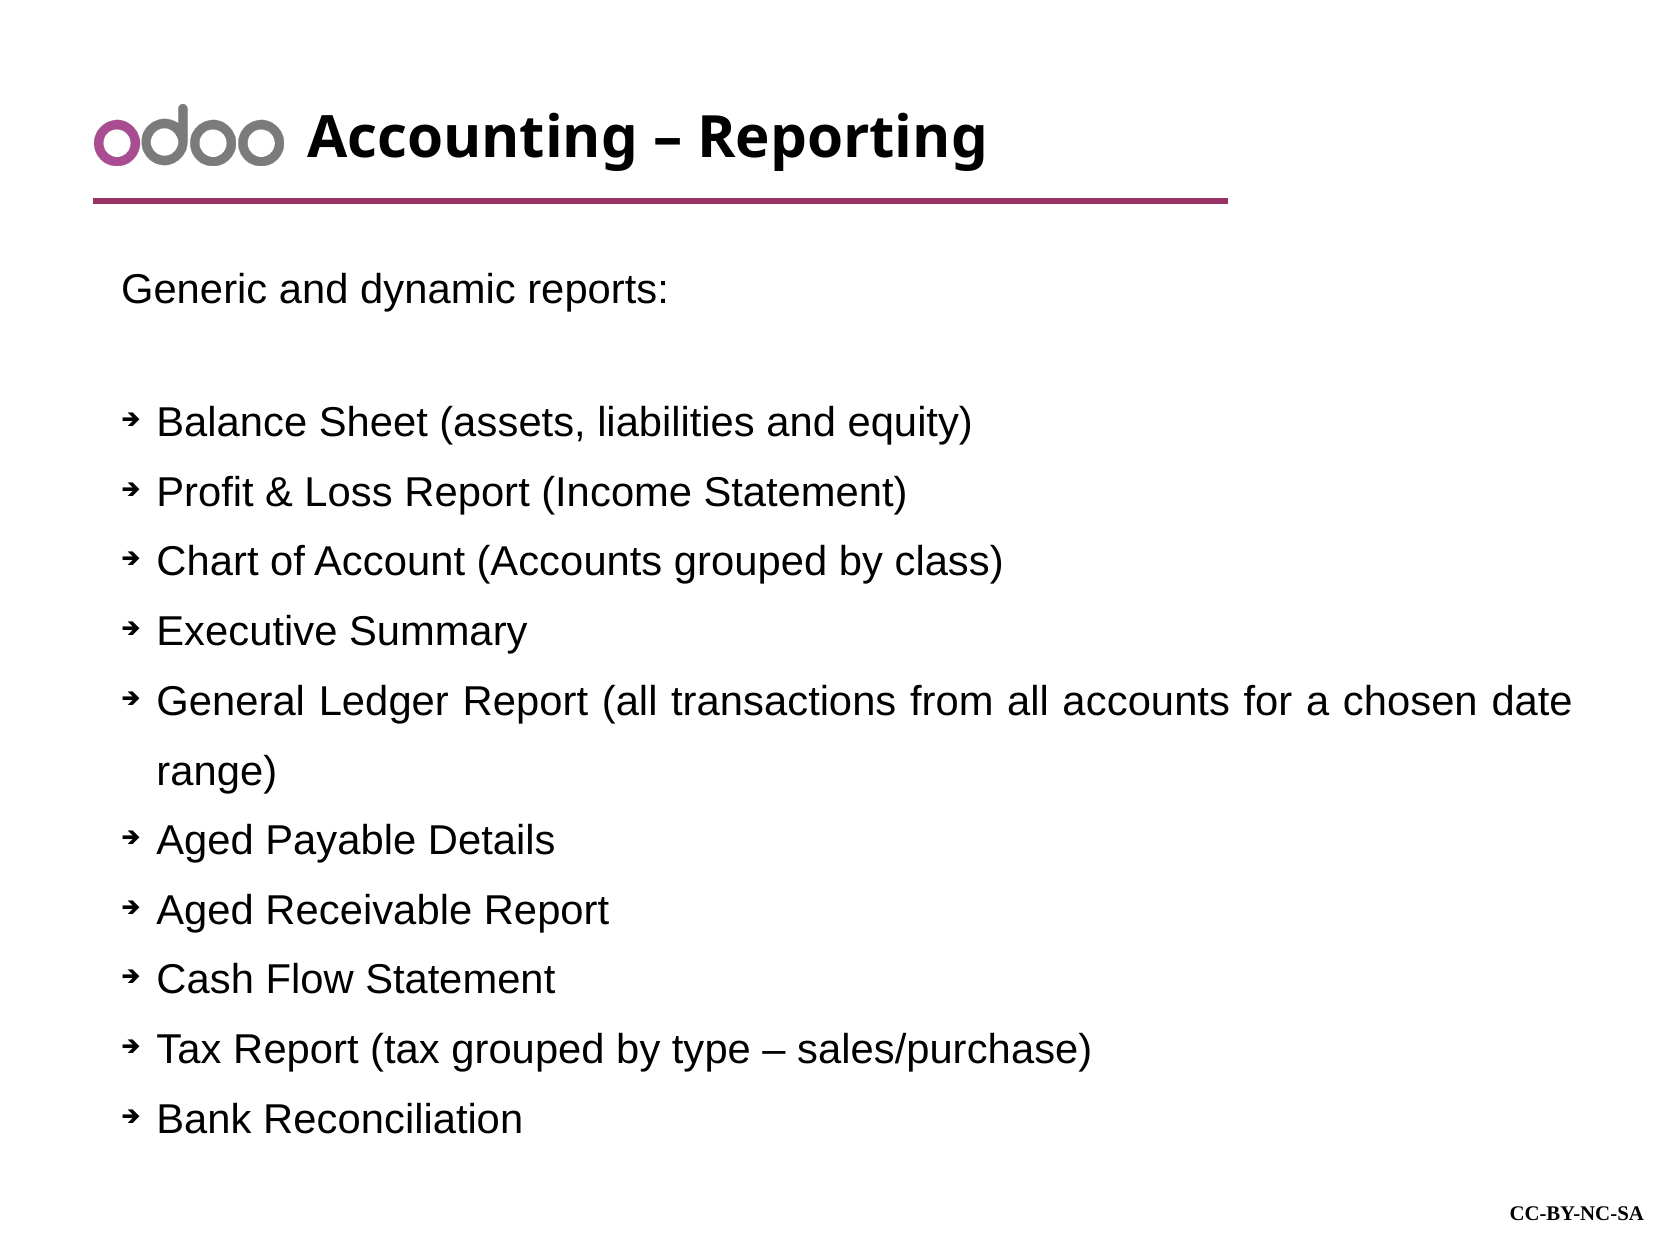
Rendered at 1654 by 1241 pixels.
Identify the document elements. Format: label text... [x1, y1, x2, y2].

picture [94, 104, 284, 166]
title Accounting – Reporting [307, 31, 1570, 235]
text_box Generic and dynamic reports: Balance Sheet (assets, liabilities and equity) Profit & Loss Report (Income Statement) Chart of Account (Accounts grouped by class) Executive Summary General Ledger Report (all transactions from all accounts for a chosen date range) Aged Payable Details Aged Receivable Report Cash Flow Statement Tax Report (tax grouped by type – sales/purchase) Bank Reconciliation [106, 235, 1589, 1241]
